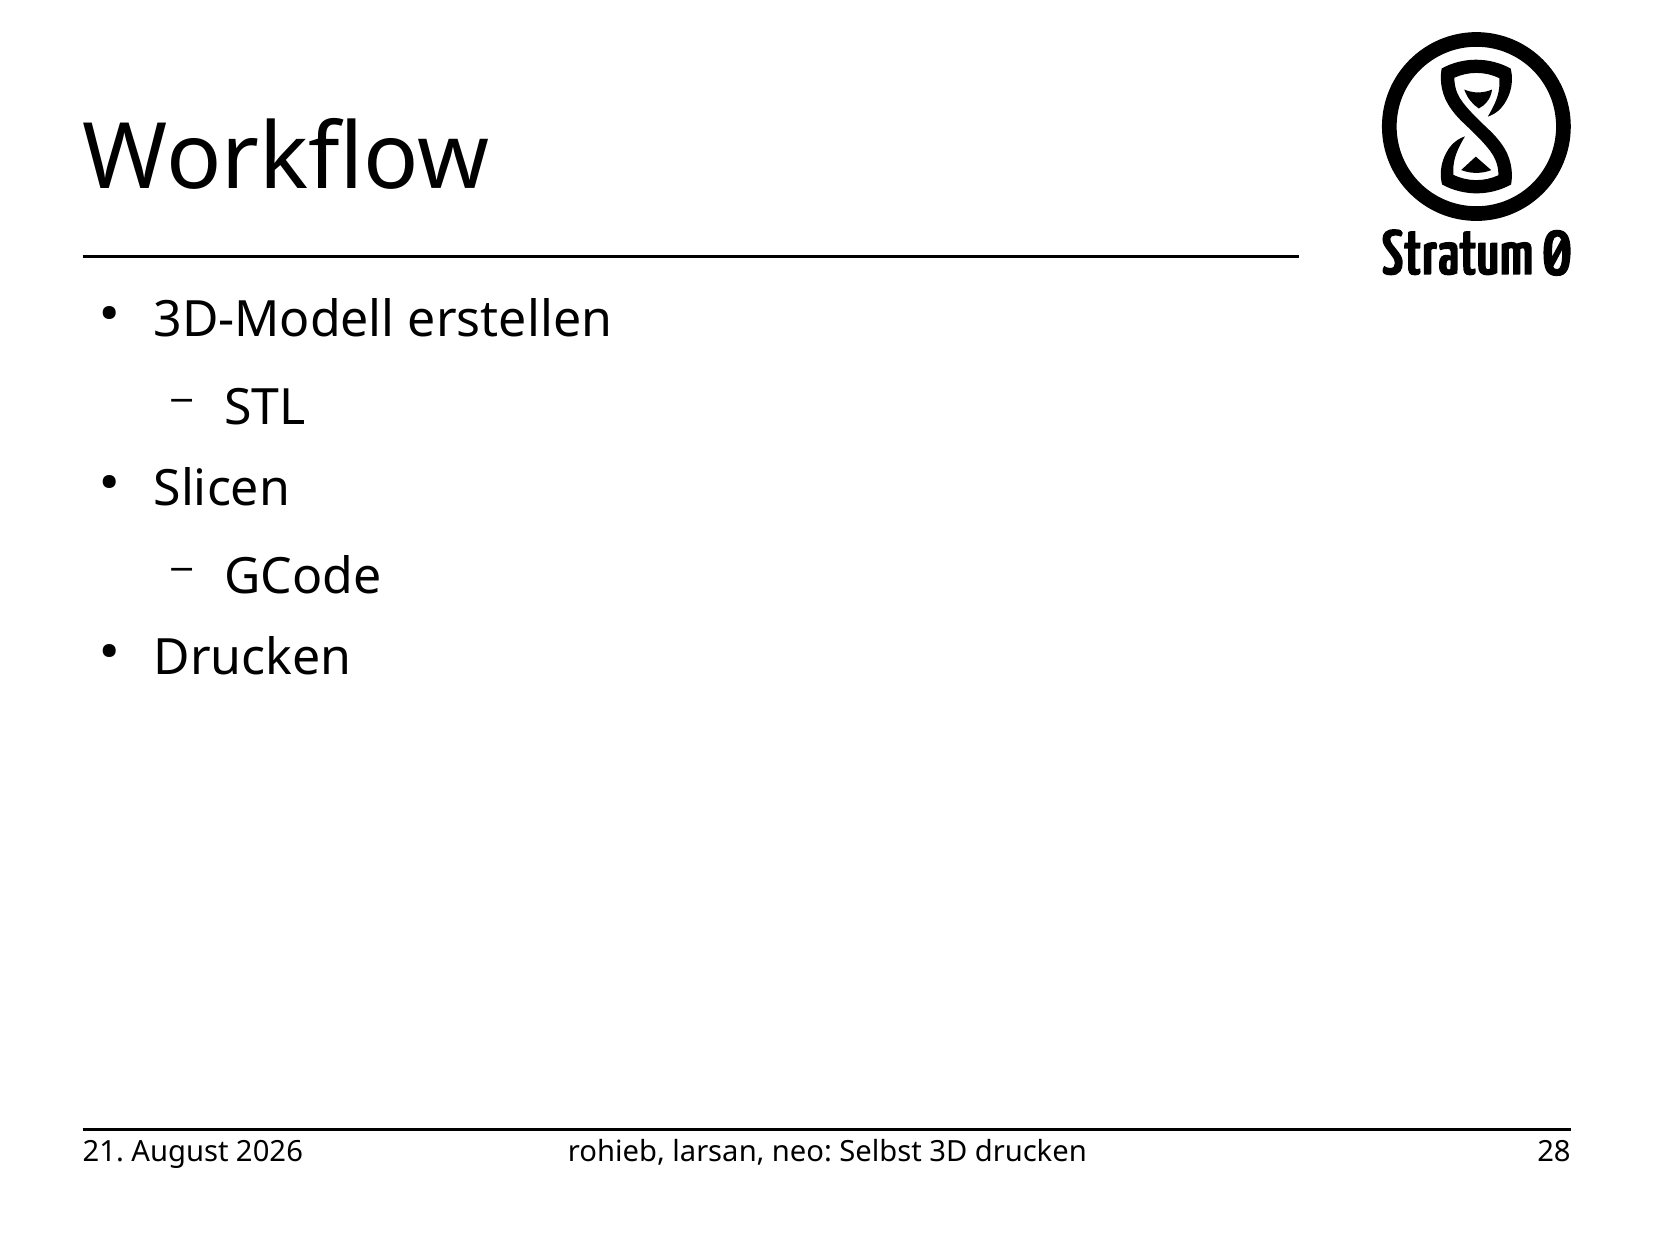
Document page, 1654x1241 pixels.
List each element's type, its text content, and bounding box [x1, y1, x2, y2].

title Workflow [82, 49, 1300, 257]
list 3D-Modell erstellen STL Slicen GCode Drucken [82, 290, 1538, 1010]
